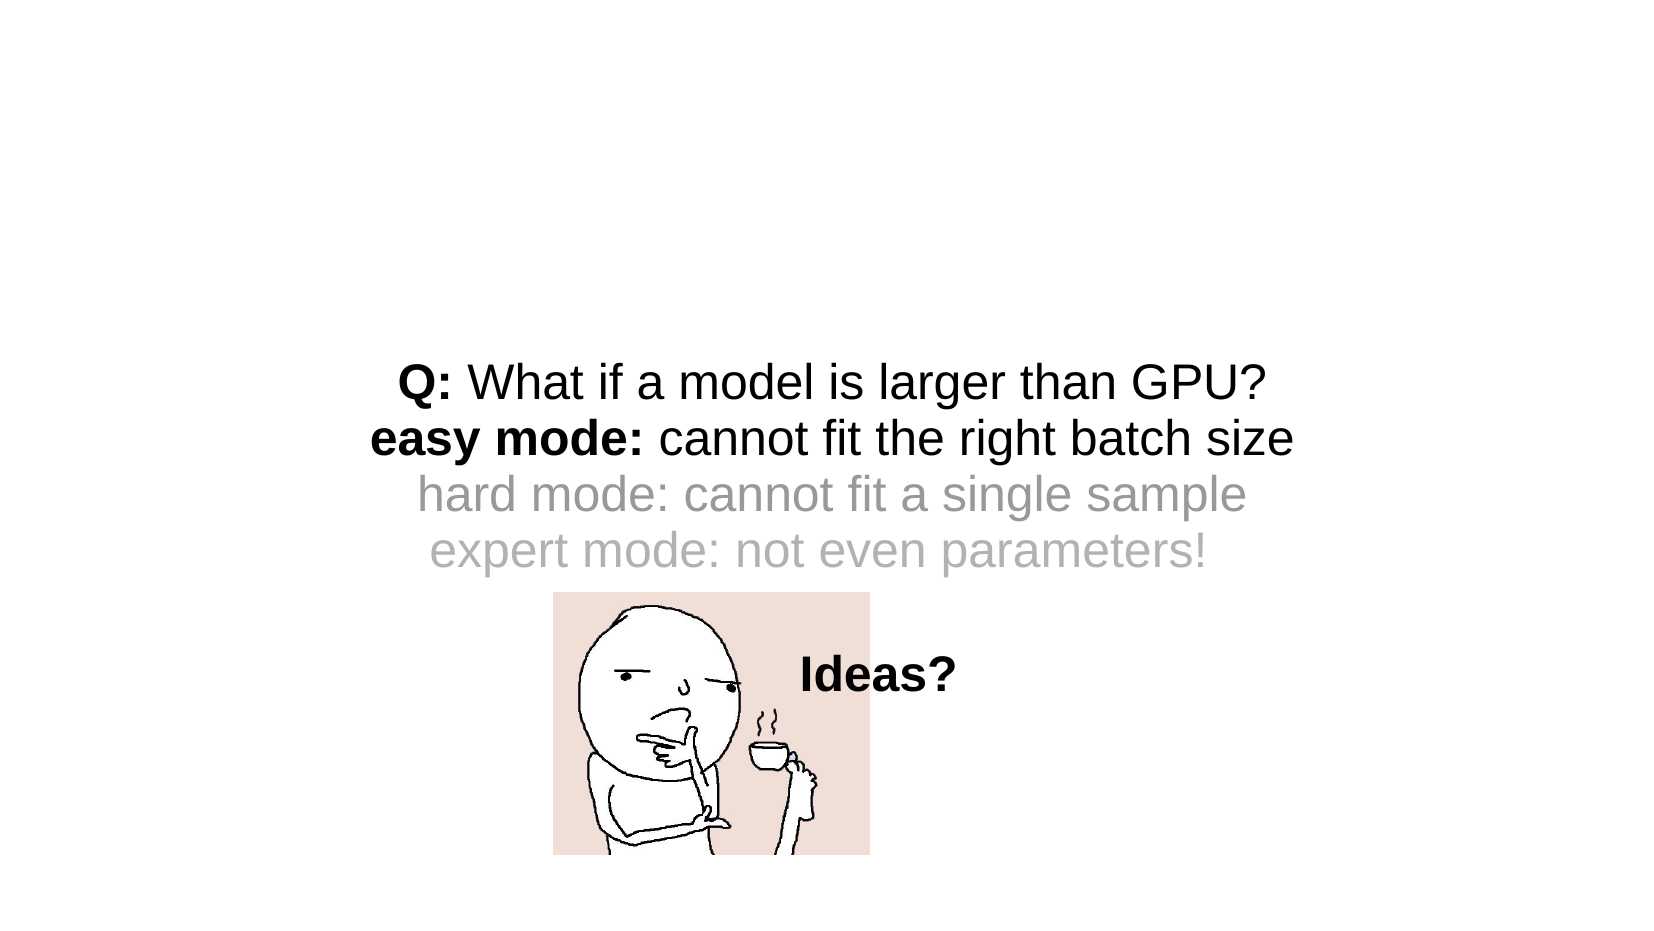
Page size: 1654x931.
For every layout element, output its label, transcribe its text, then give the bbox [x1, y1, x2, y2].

picture [553, 592, 870, 856]
subtitle Q: What if a model is larger than GPU? easy mode: cannot fit the right batch size hard mode: cannot fit a single sample expert mode: not even parameters! [88, 335, 1577, 876]
text_box Ideas? [784, 638, 1081, 765]
